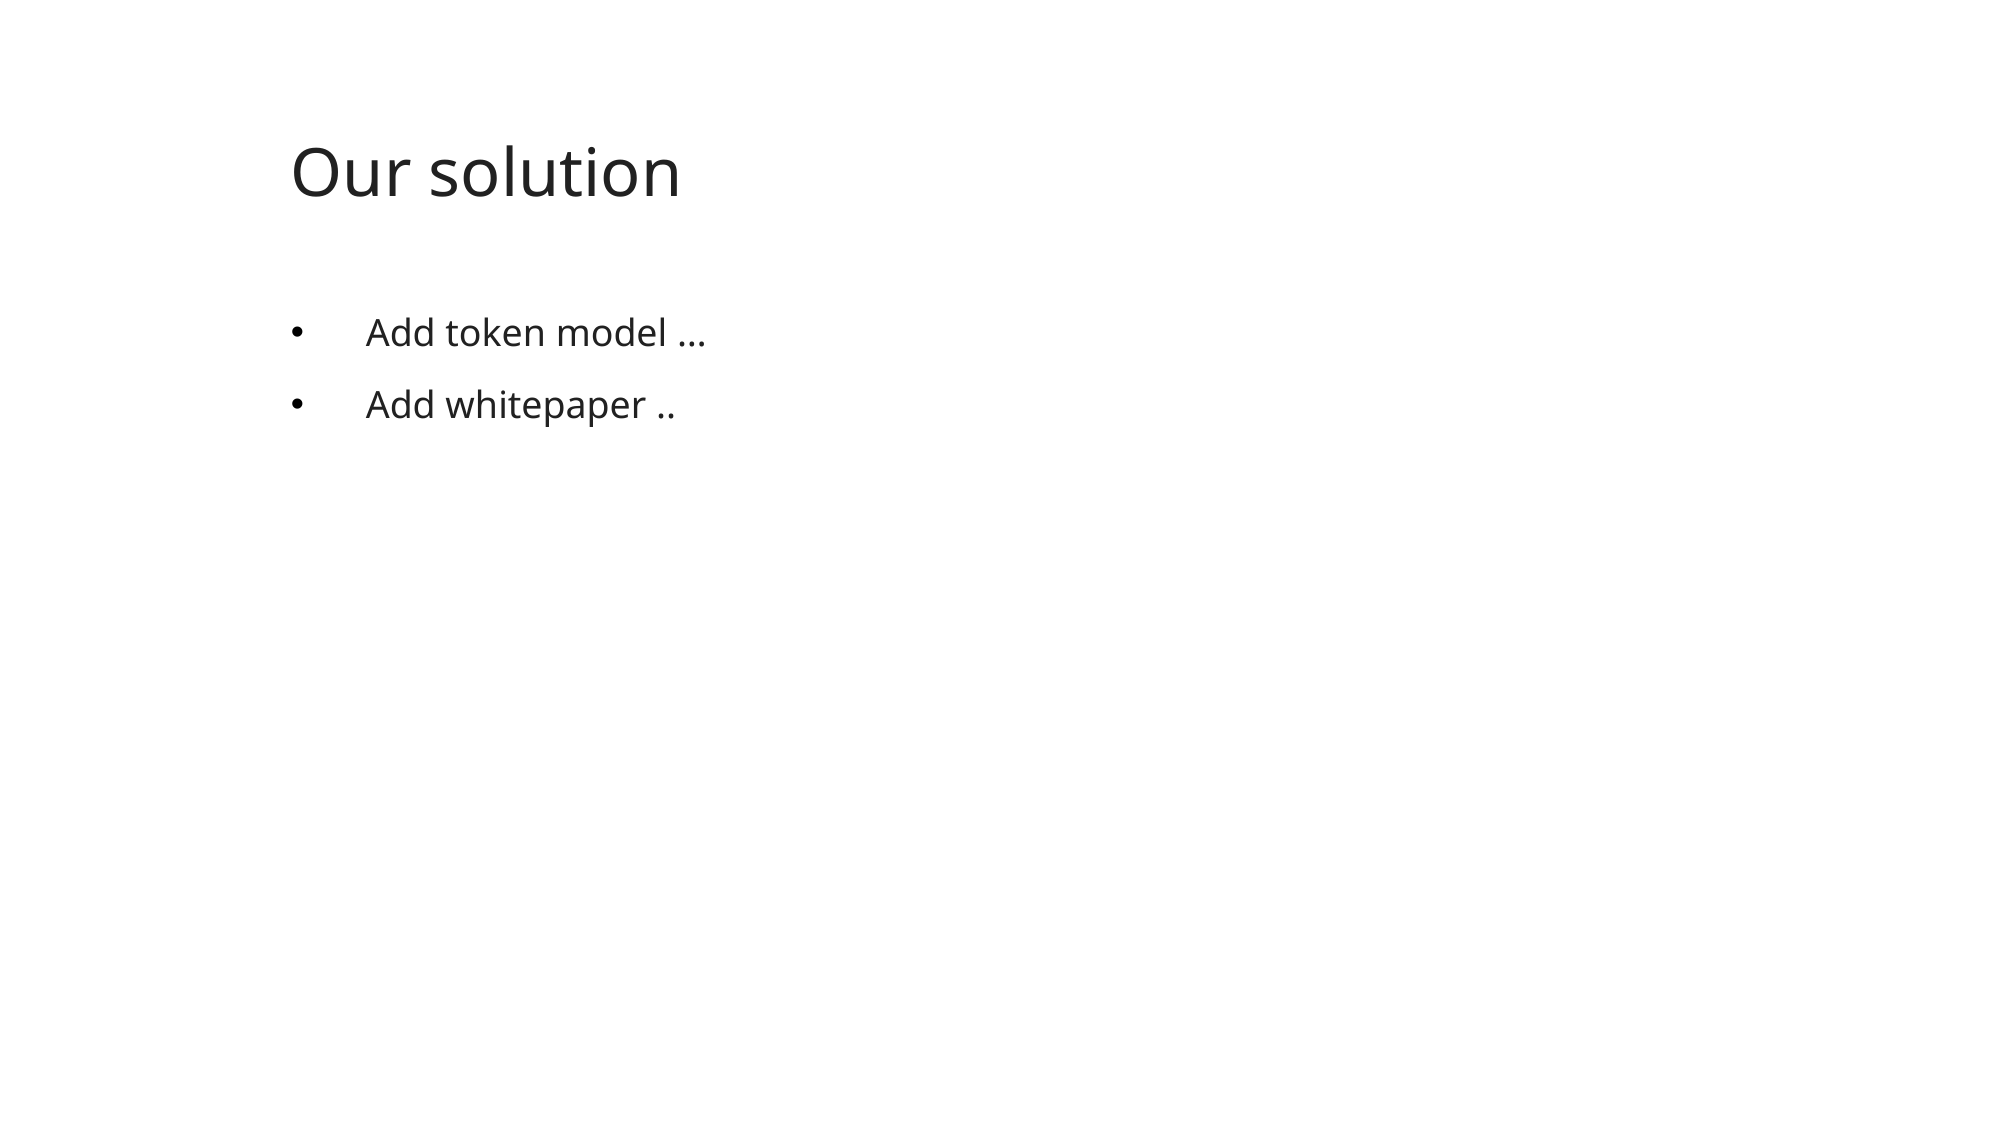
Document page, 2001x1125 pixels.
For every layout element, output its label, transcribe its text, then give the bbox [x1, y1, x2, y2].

text_box Our solution Add token model … Add whitepaper .. [275, 122, 1762, 920]
